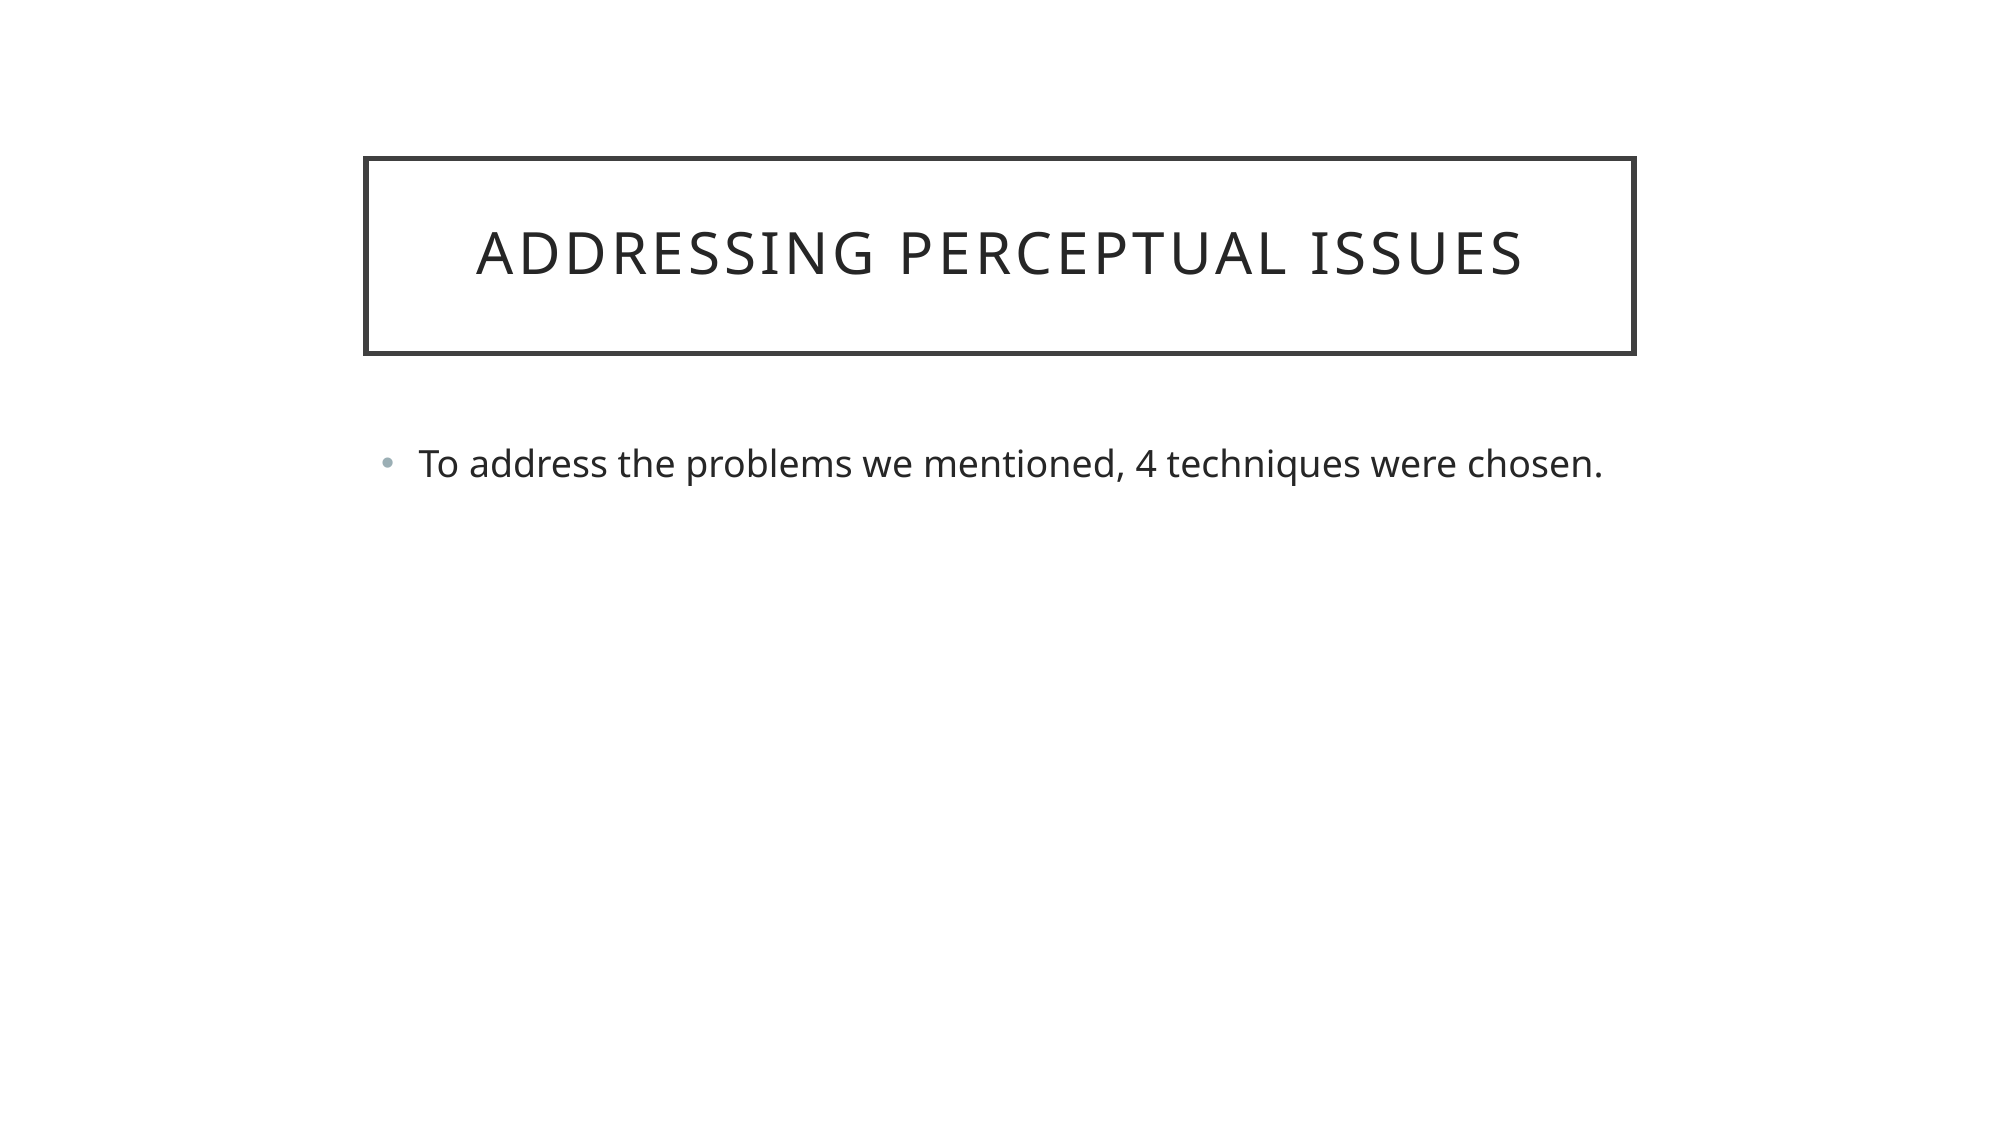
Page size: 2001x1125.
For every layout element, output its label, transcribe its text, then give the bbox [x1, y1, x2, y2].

list To address the problems we mentioned, 4 techniques were chosen. [366, 432, 1634, 942]
title Addressing perceptual issues [366, 158, 1634, 354]
